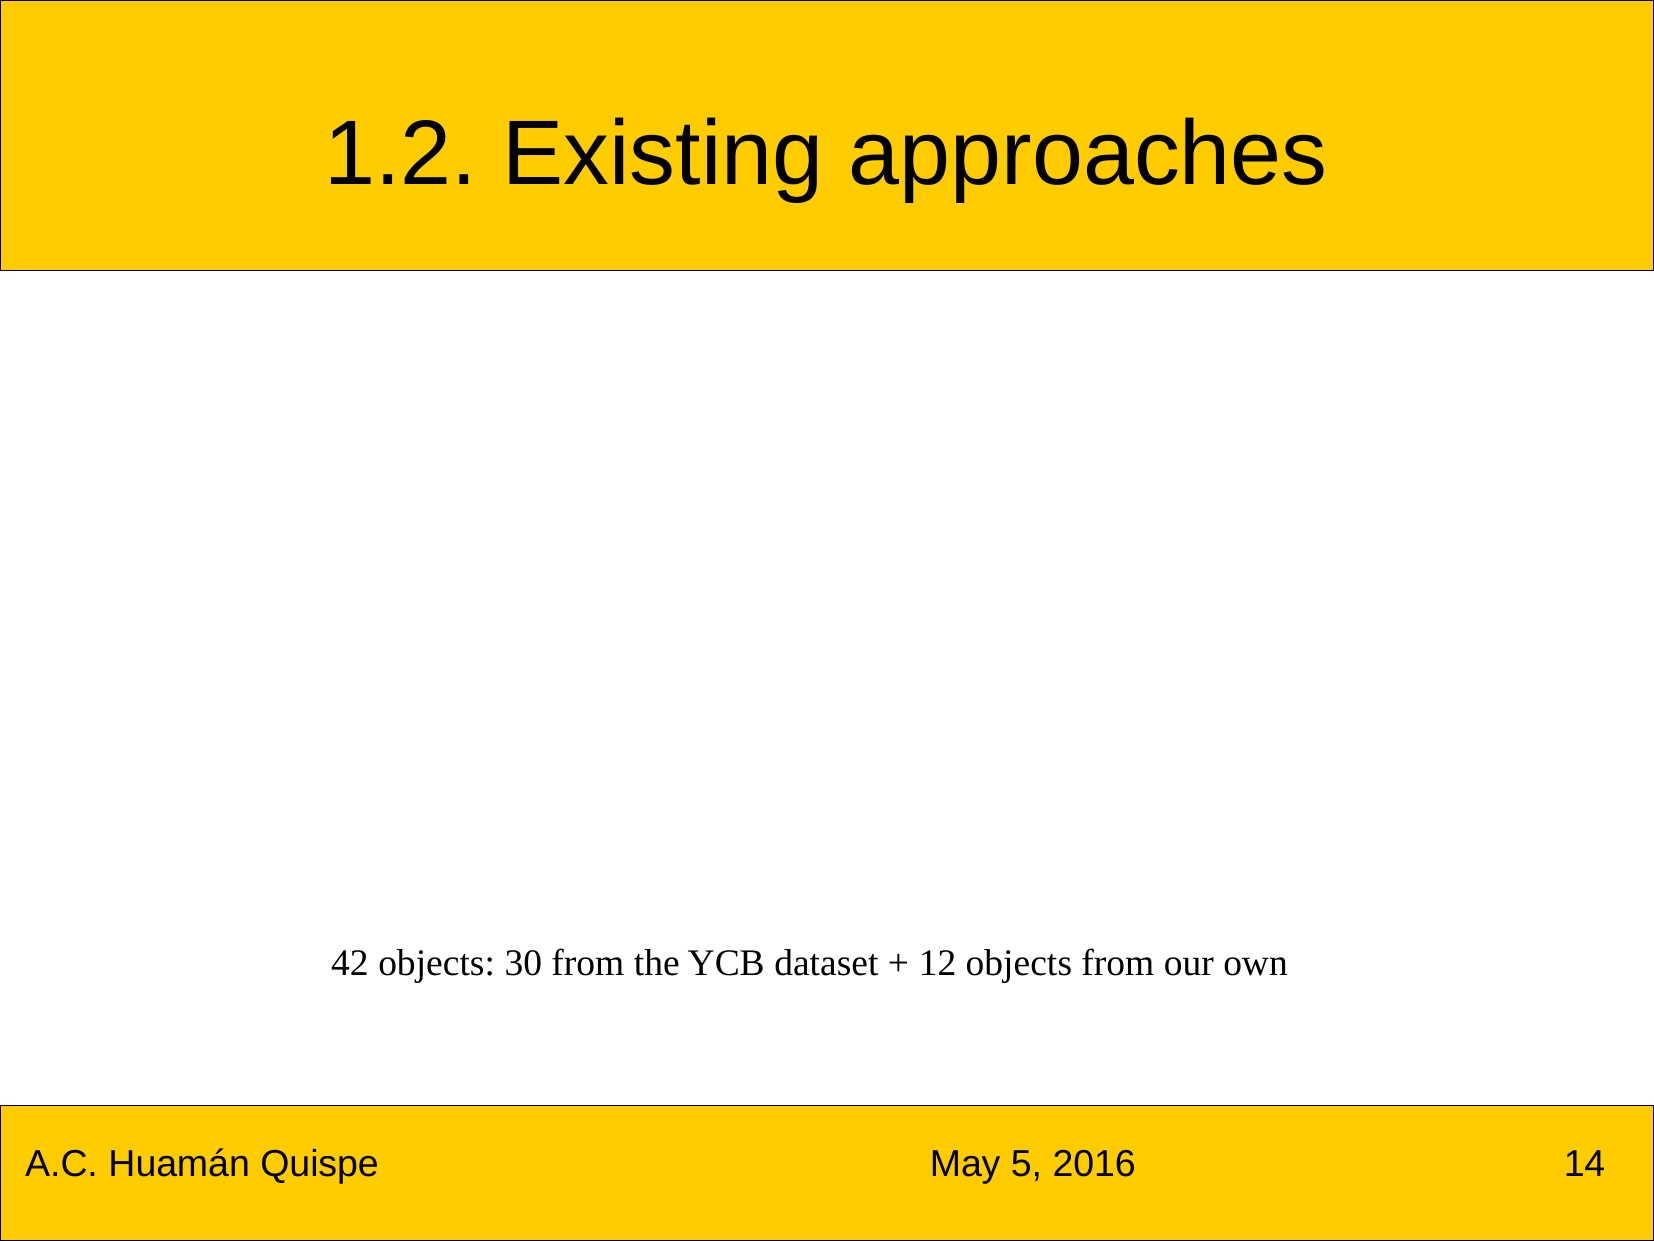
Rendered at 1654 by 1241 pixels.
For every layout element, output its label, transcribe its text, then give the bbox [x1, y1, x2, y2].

title 1.2. Existing approaches [82, 49, 1571, 257]
text_box 42 objects: 30 from the YCB dataset + 12 objects from our own [316, 934, 1304, 991]
